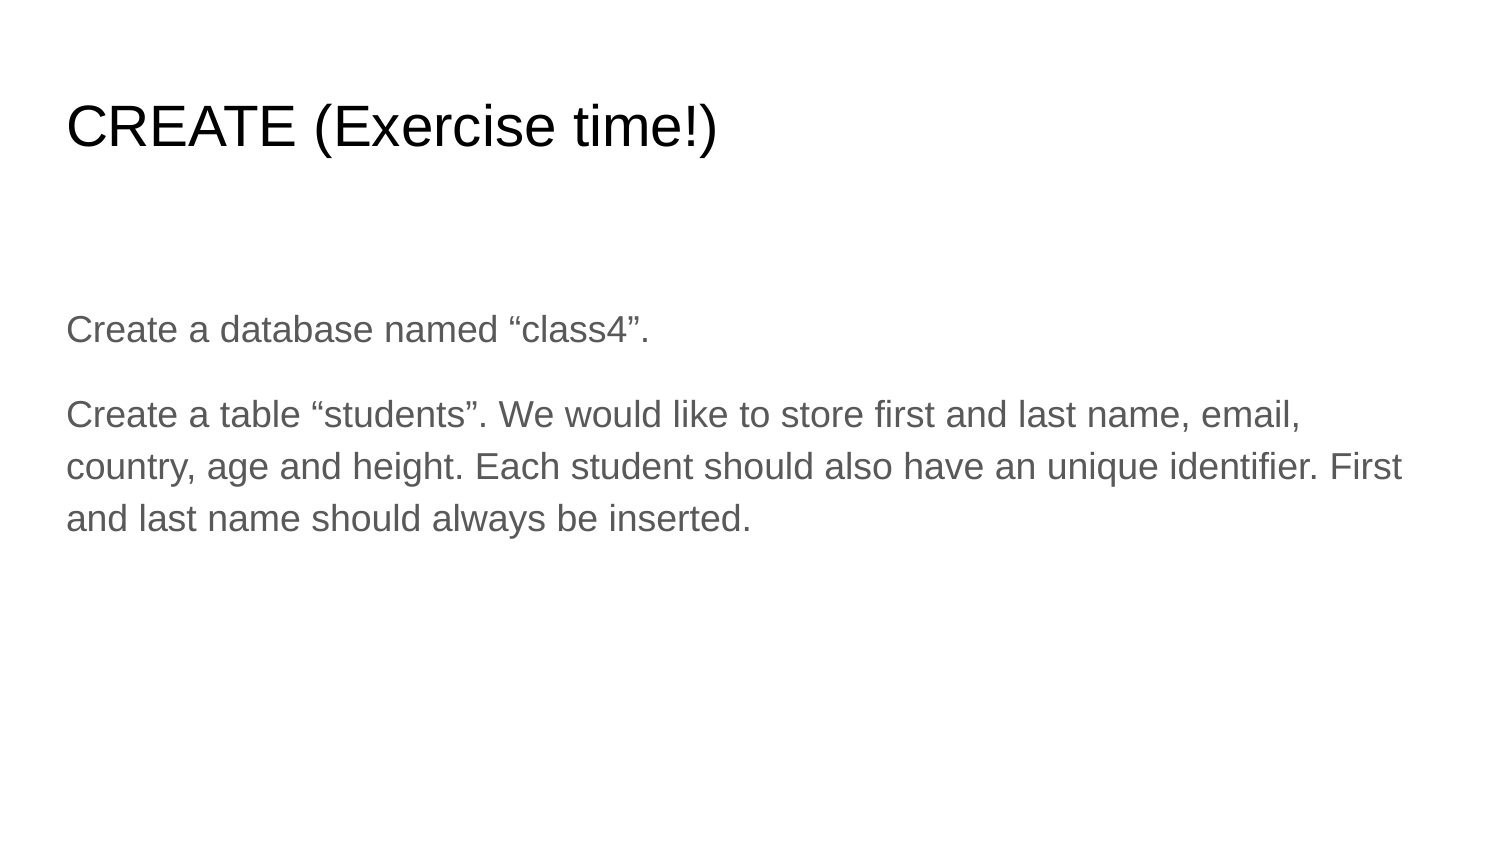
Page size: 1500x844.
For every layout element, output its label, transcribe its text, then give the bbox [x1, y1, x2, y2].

list Create a database named “class4”. Create a table “students”. We would like to store first and last name, email, country, age and height. Each student should also have an unique identifier. First and last name should always be inserted. [51, 283, 1449, 844]
title CREATE (Exercise time!) [51, 72, 1449, 167]
